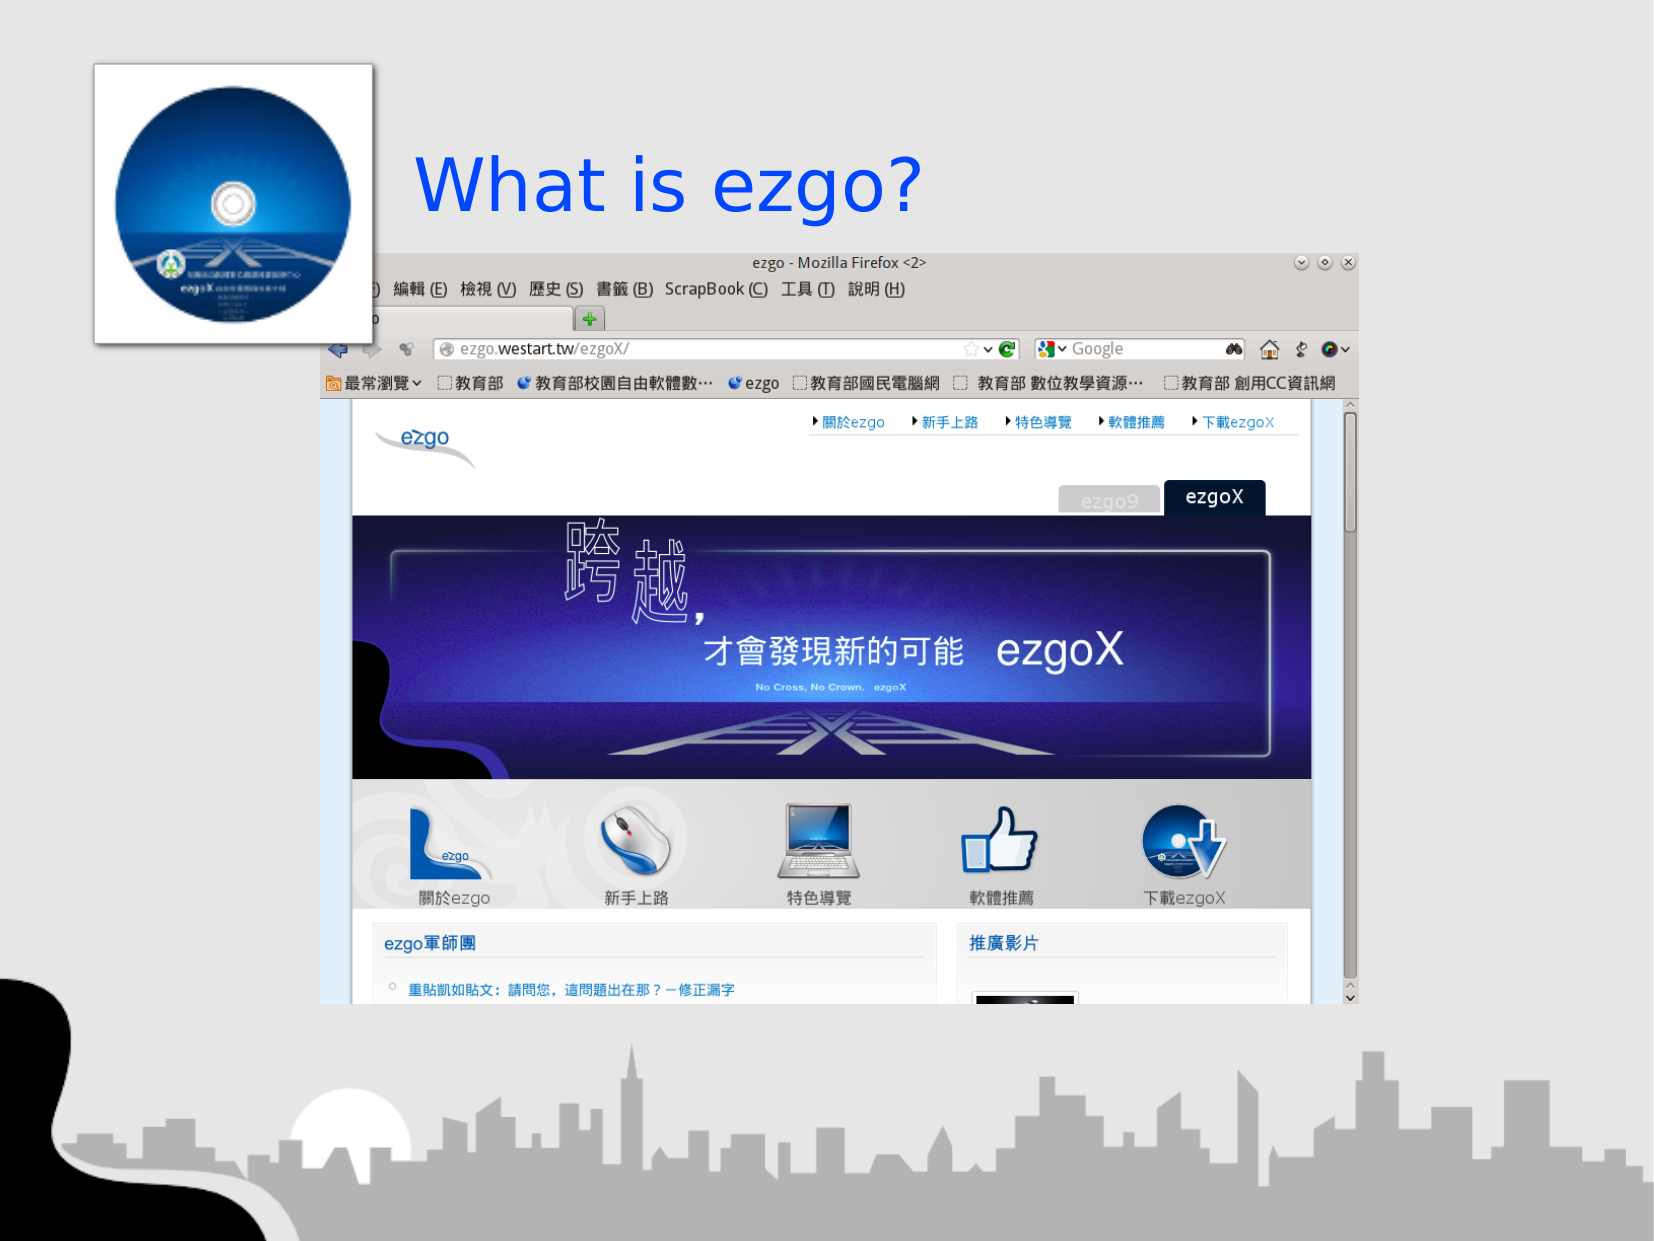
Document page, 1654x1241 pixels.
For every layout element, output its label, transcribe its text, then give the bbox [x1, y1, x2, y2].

text_box What is ezgo? [413, 143, 1650, 246]
picture [0, 58, 1654, 1241]
